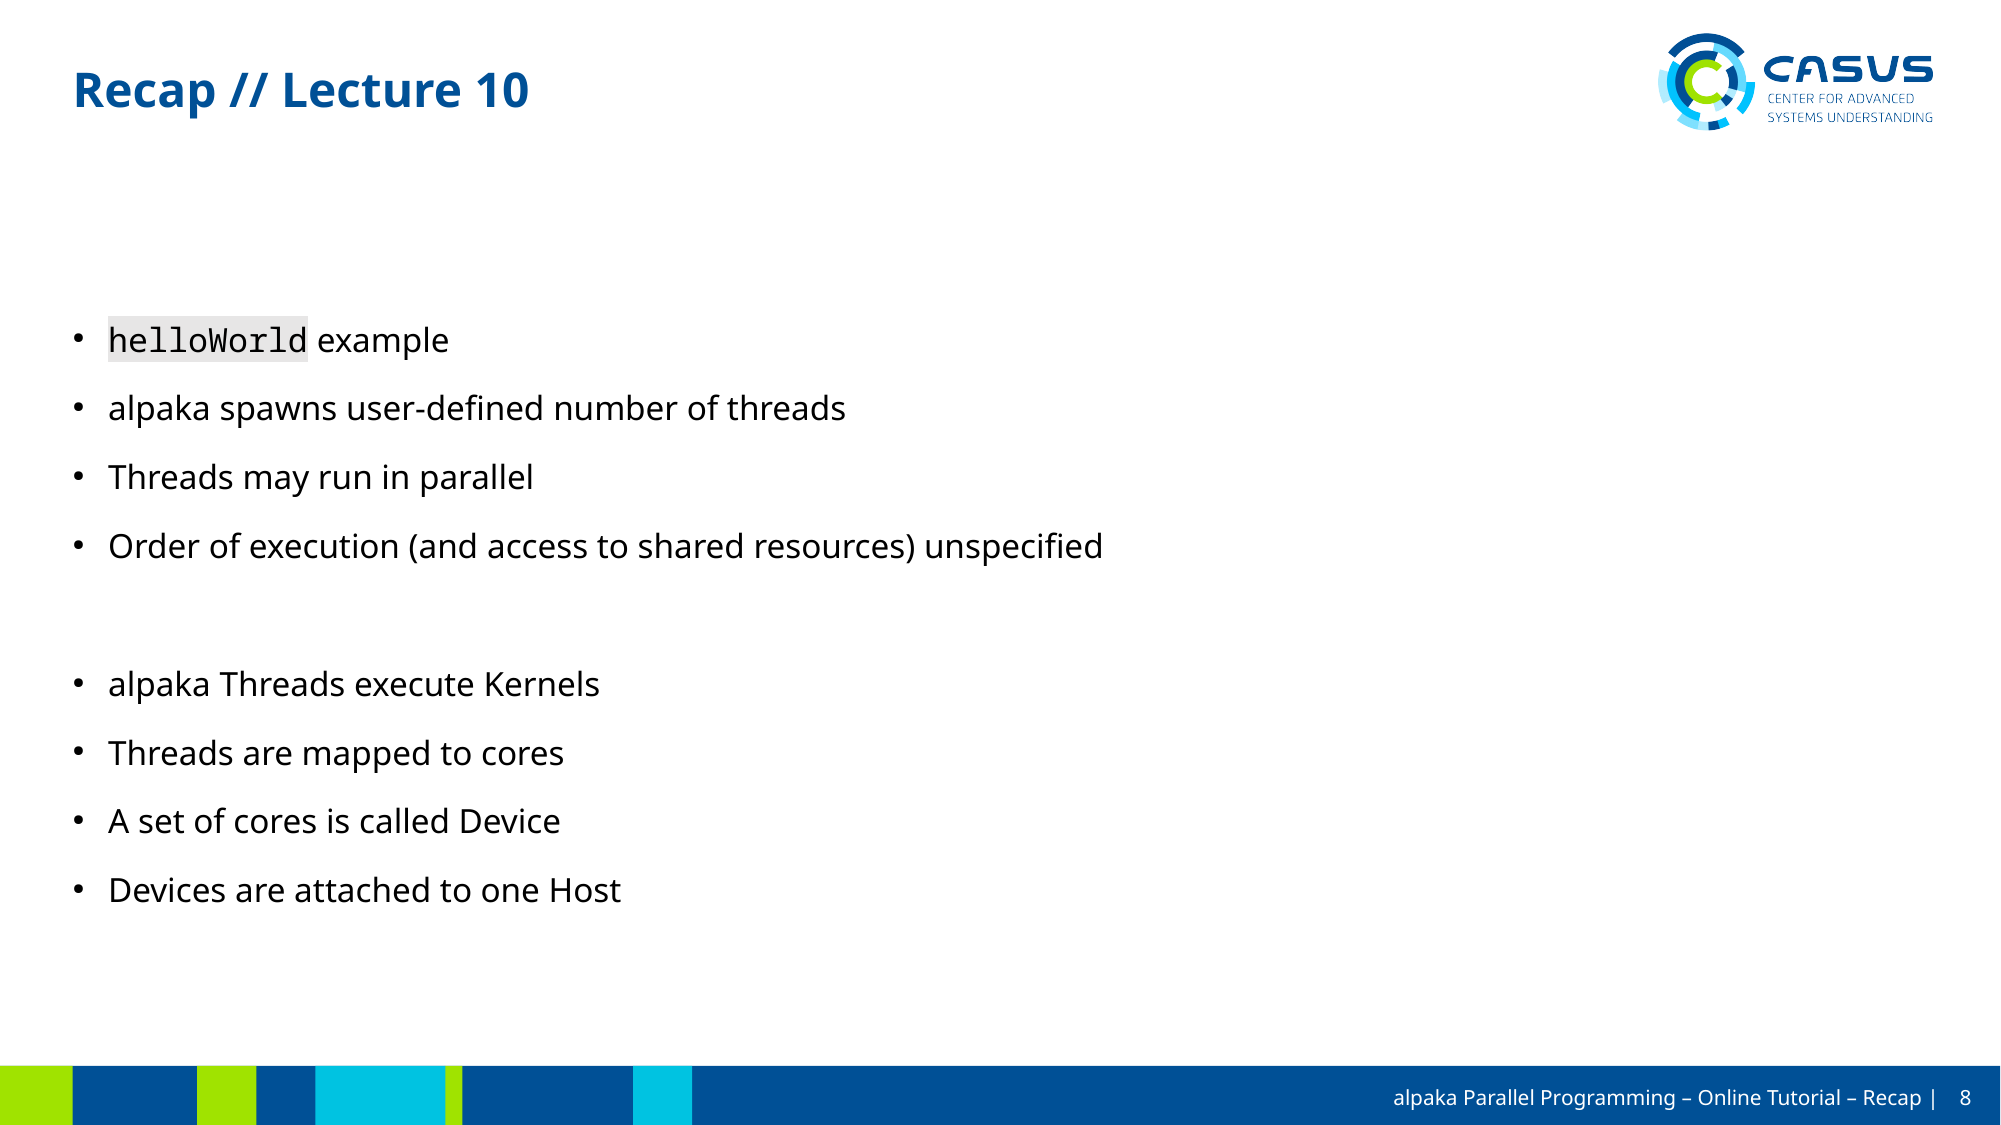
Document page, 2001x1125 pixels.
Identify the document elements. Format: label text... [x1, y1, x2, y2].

picture [1658, 33, 1933, 131]
title Recap // Lecture 10 [72, 54, 1620, 123]
list helloWorld example alpaka spawns user-defined number of threads Threads may run in parallel Order of execution (and access to shared resources) unspecified alpaka Threads execute Kernels Threads are mapped to cores A set of cores is called Device Devices are attached to one Host [72, 316, 1620, 979]
